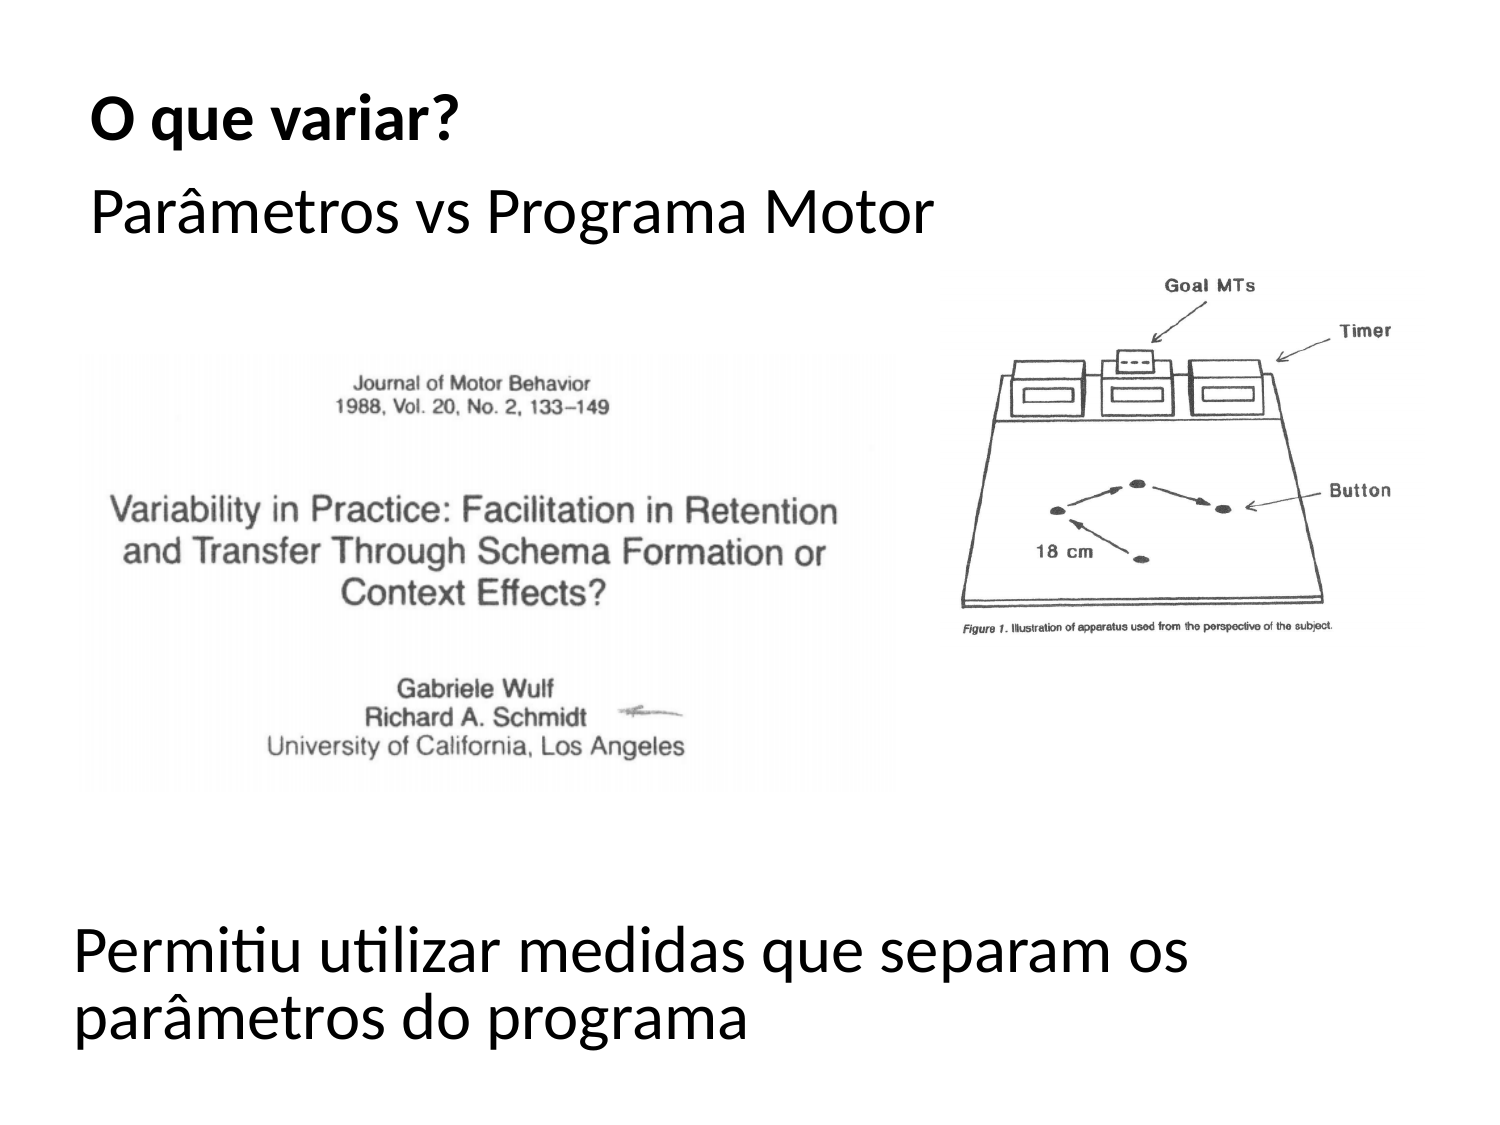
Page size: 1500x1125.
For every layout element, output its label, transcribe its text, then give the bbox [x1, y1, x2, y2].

picture [75, 354, 902, 792]
picture [940, 265, 1425, 653]
text_box Permitiu utilizar medidas que separam os parâmetros do programa [59, 915, 1300, 1125]
list O que variar? Parâmetros vs Programa Motor [75, 66, 1425, 1005]
